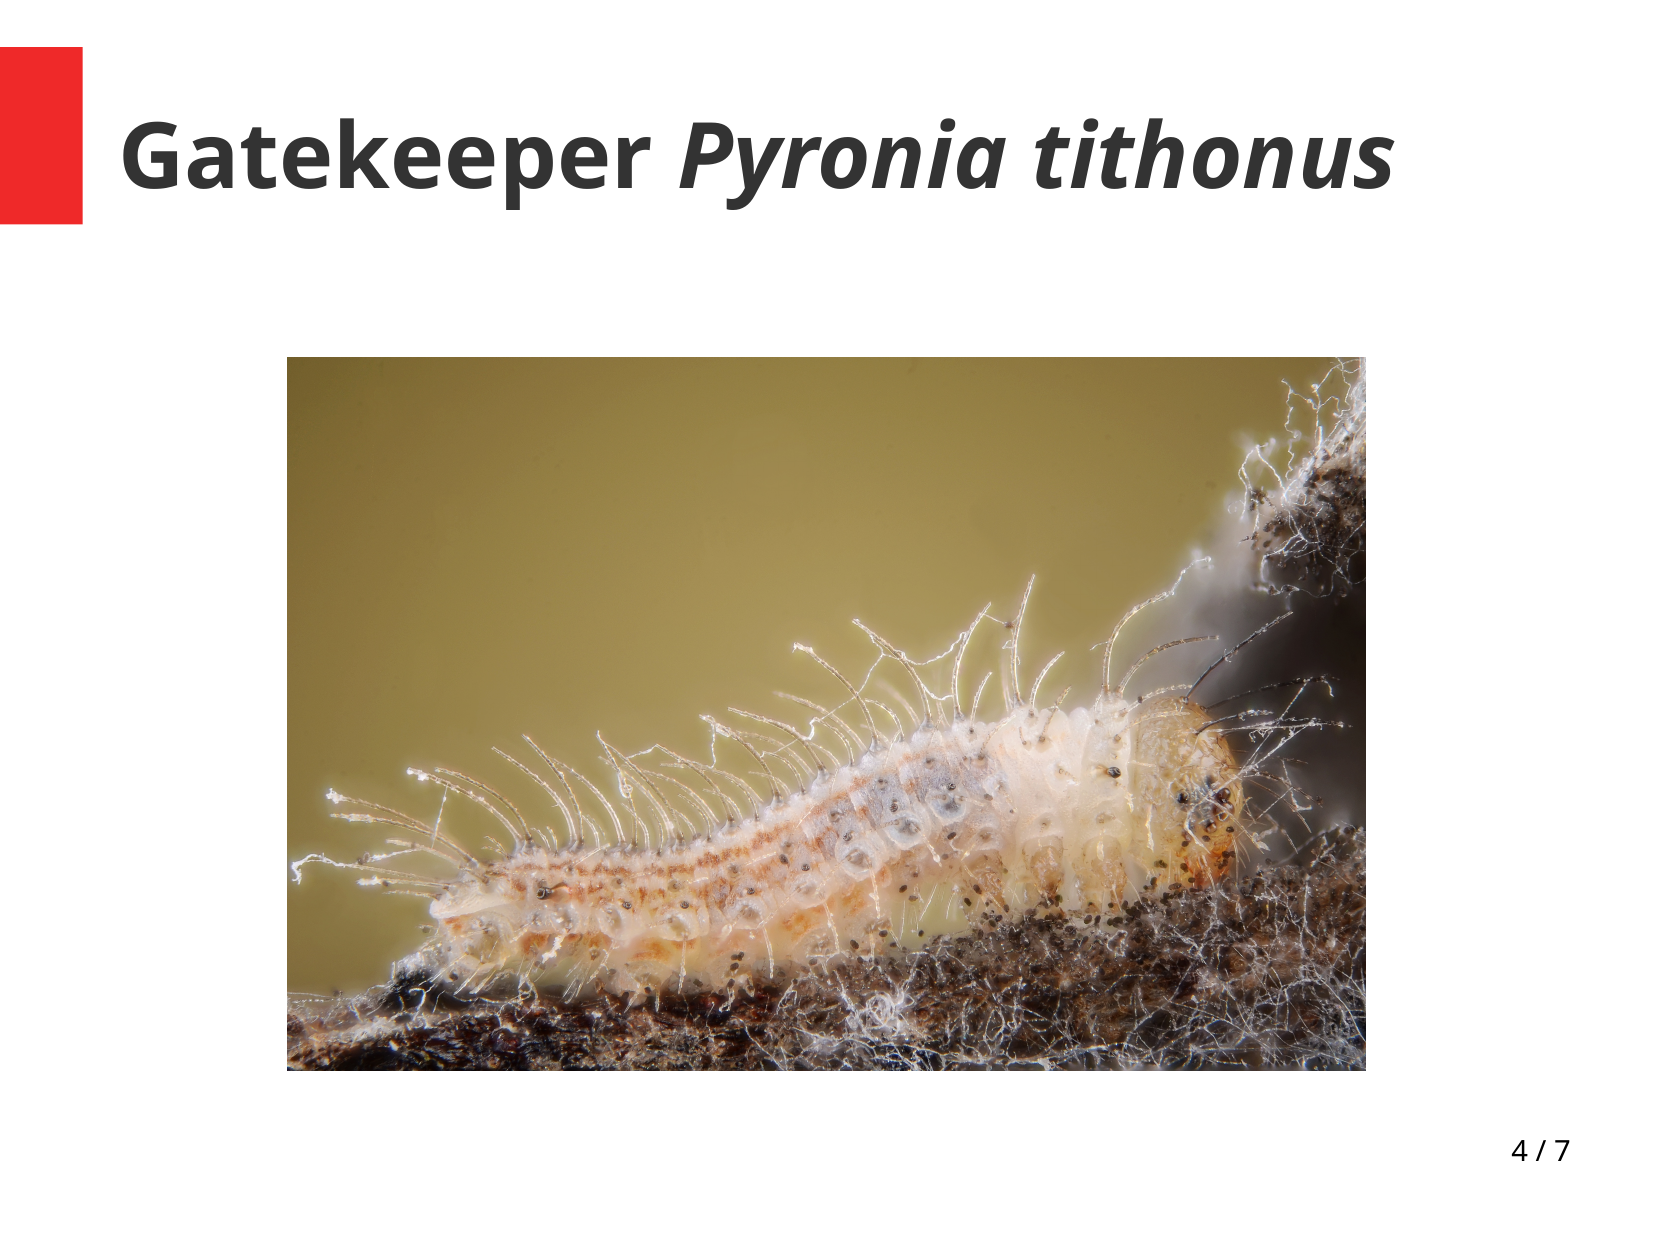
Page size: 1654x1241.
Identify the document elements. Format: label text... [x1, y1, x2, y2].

picture [287, 357, 1366, 1071]
title Gatekeeper Pyronia tithonus [118, 45, 1571, 260]
